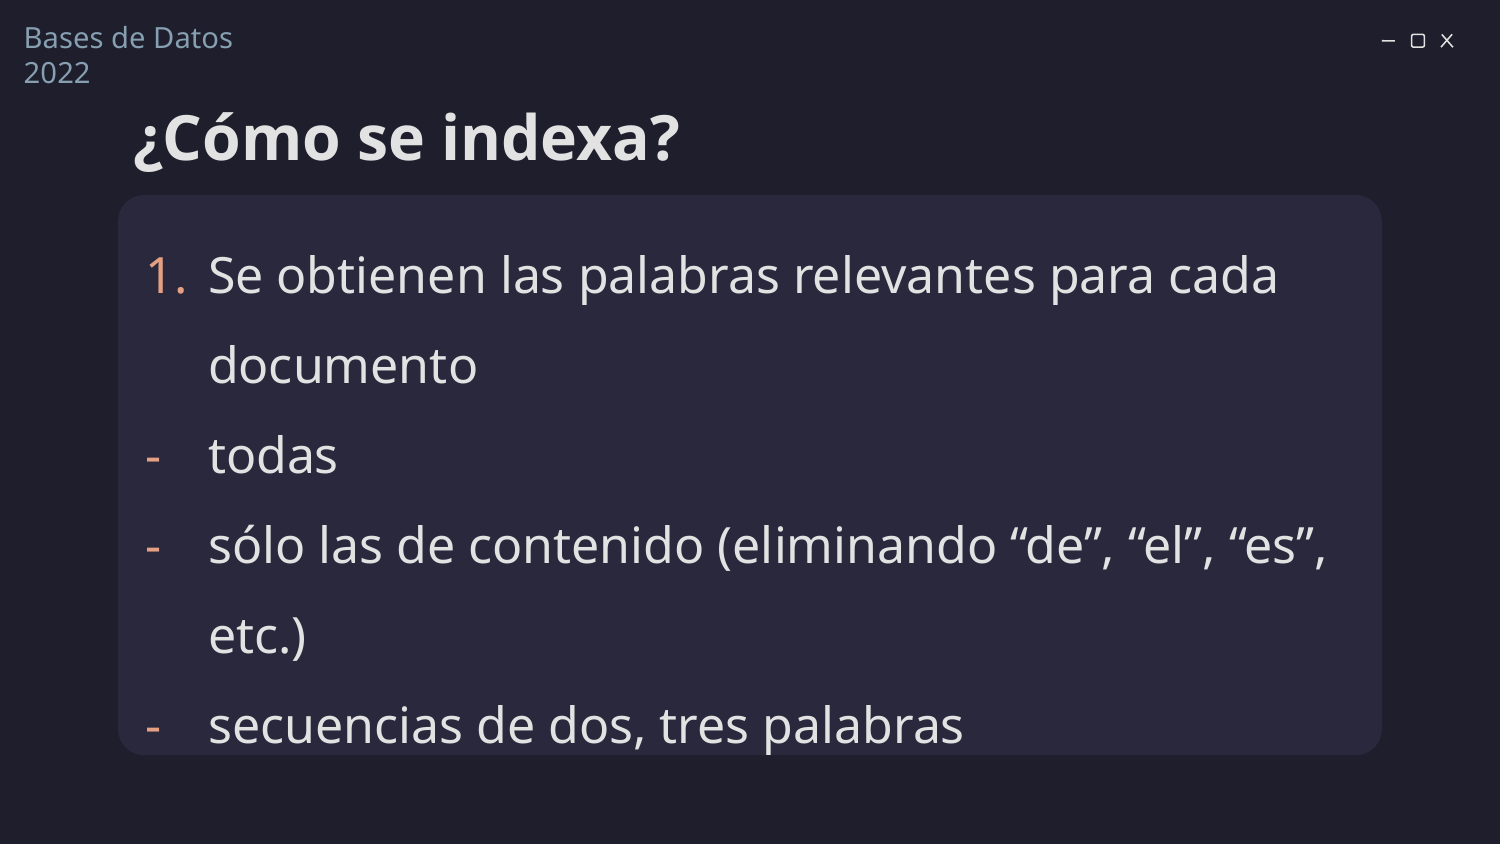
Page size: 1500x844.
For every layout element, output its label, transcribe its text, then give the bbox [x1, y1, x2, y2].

title ¿Cómo se indexa? [118, 88, 1382, 183]
list Se obtienen las palabras relevantes para cada documento todas sólo las de contenido (eliminando “de”, “el”, “es”, etc.) secuencias de dos, tres palabras [118, 198, 1382, 754]
